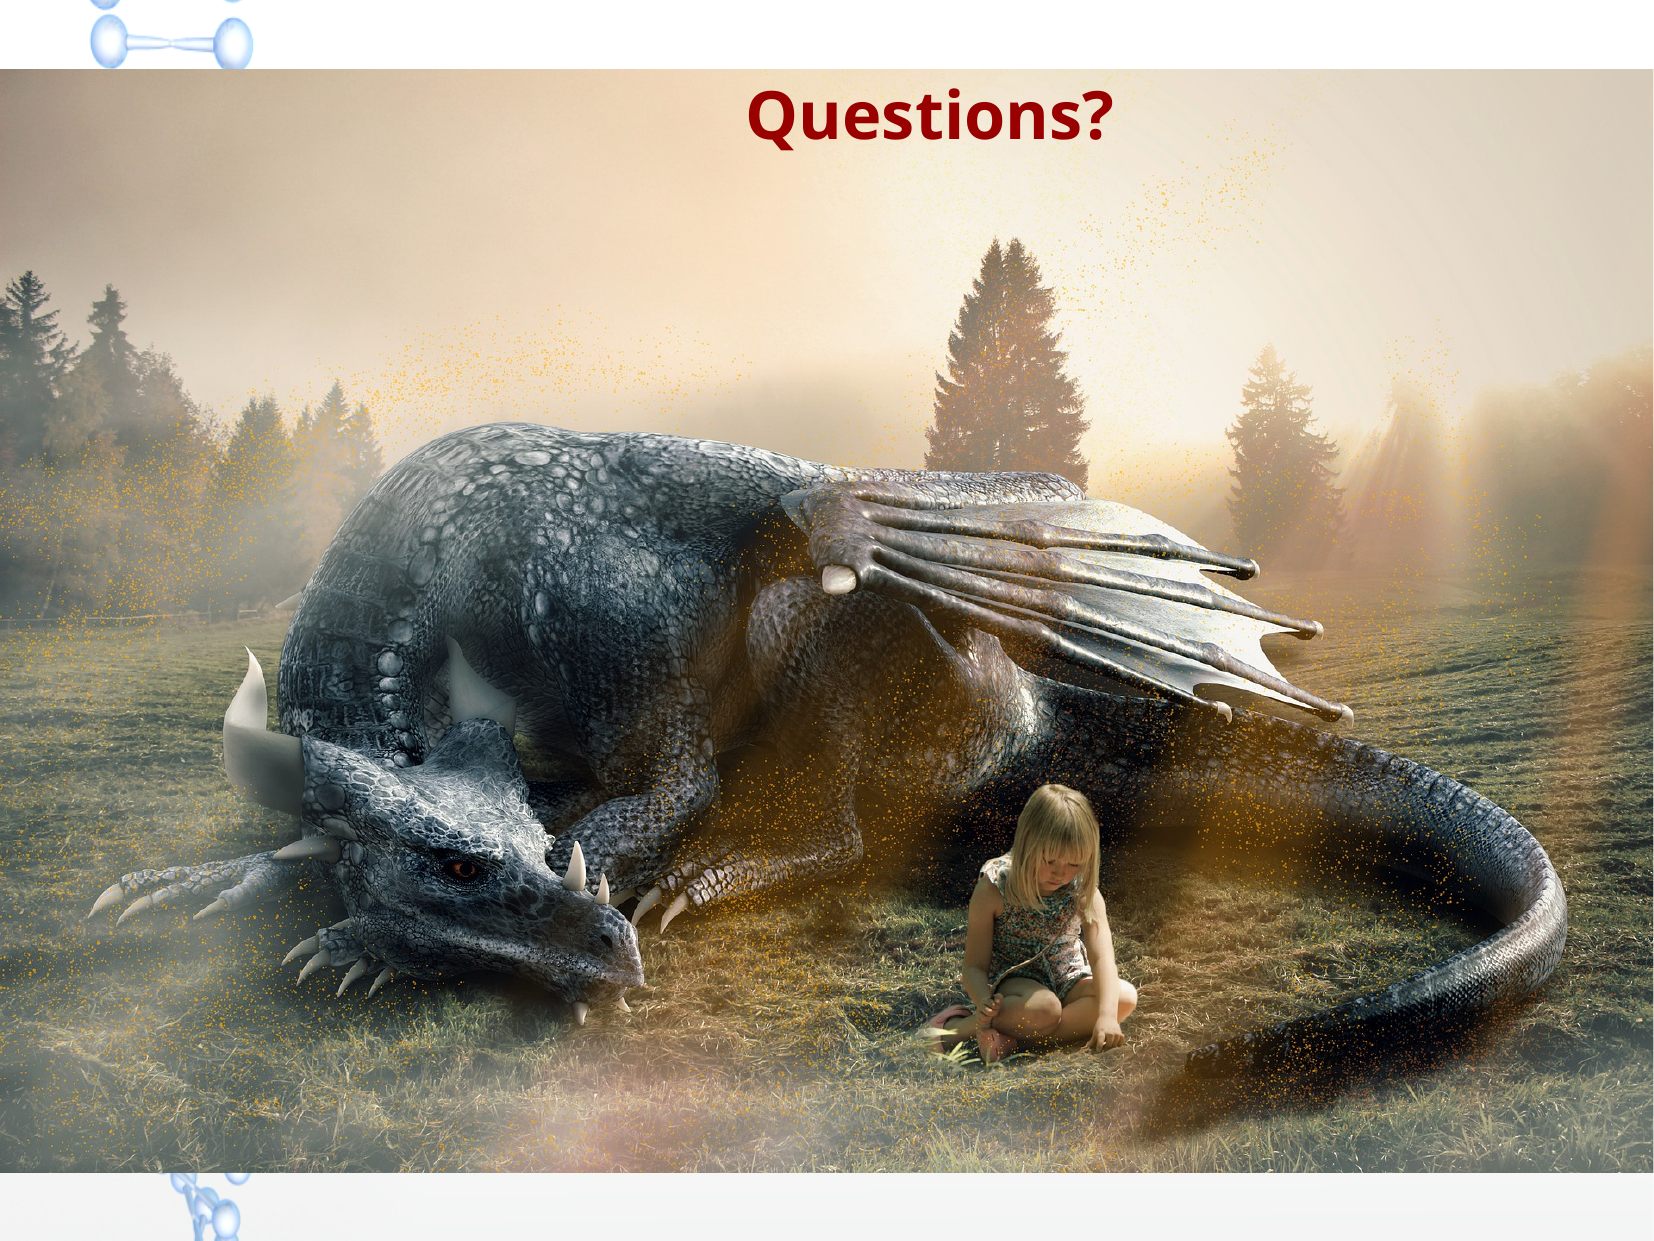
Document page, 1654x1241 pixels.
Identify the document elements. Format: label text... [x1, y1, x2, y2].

subtitle Questions? [265, 47, 1595, 997]
picture [0, 0, 1654, 1241]
